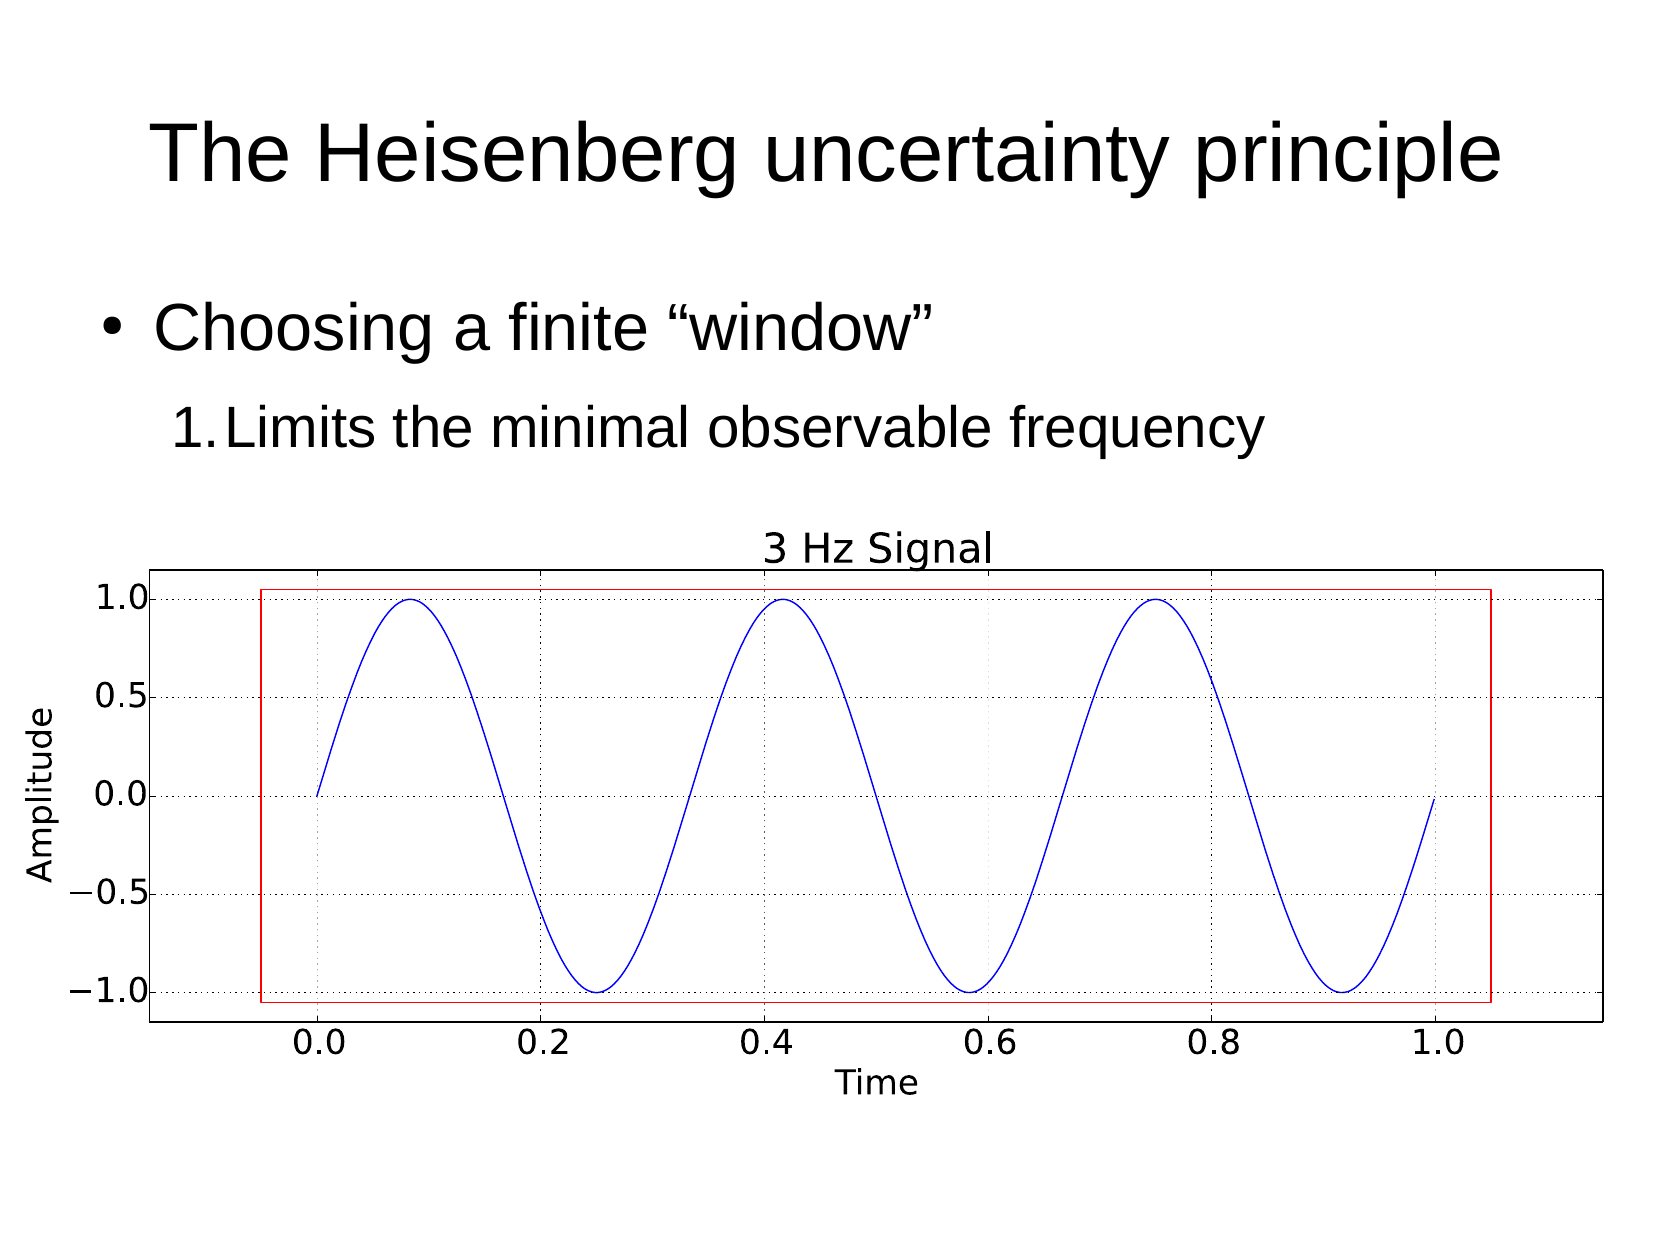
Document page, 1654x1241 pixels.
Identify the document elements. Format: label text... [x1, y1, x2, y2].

title The Heisenberg uncertainty principle [82, 49, 1571, 257]
picture [0, 495, 1653, 1116]
list Choosing a finite “window” Limits the minimal observable frequency [82, 290, 1571, 495]
